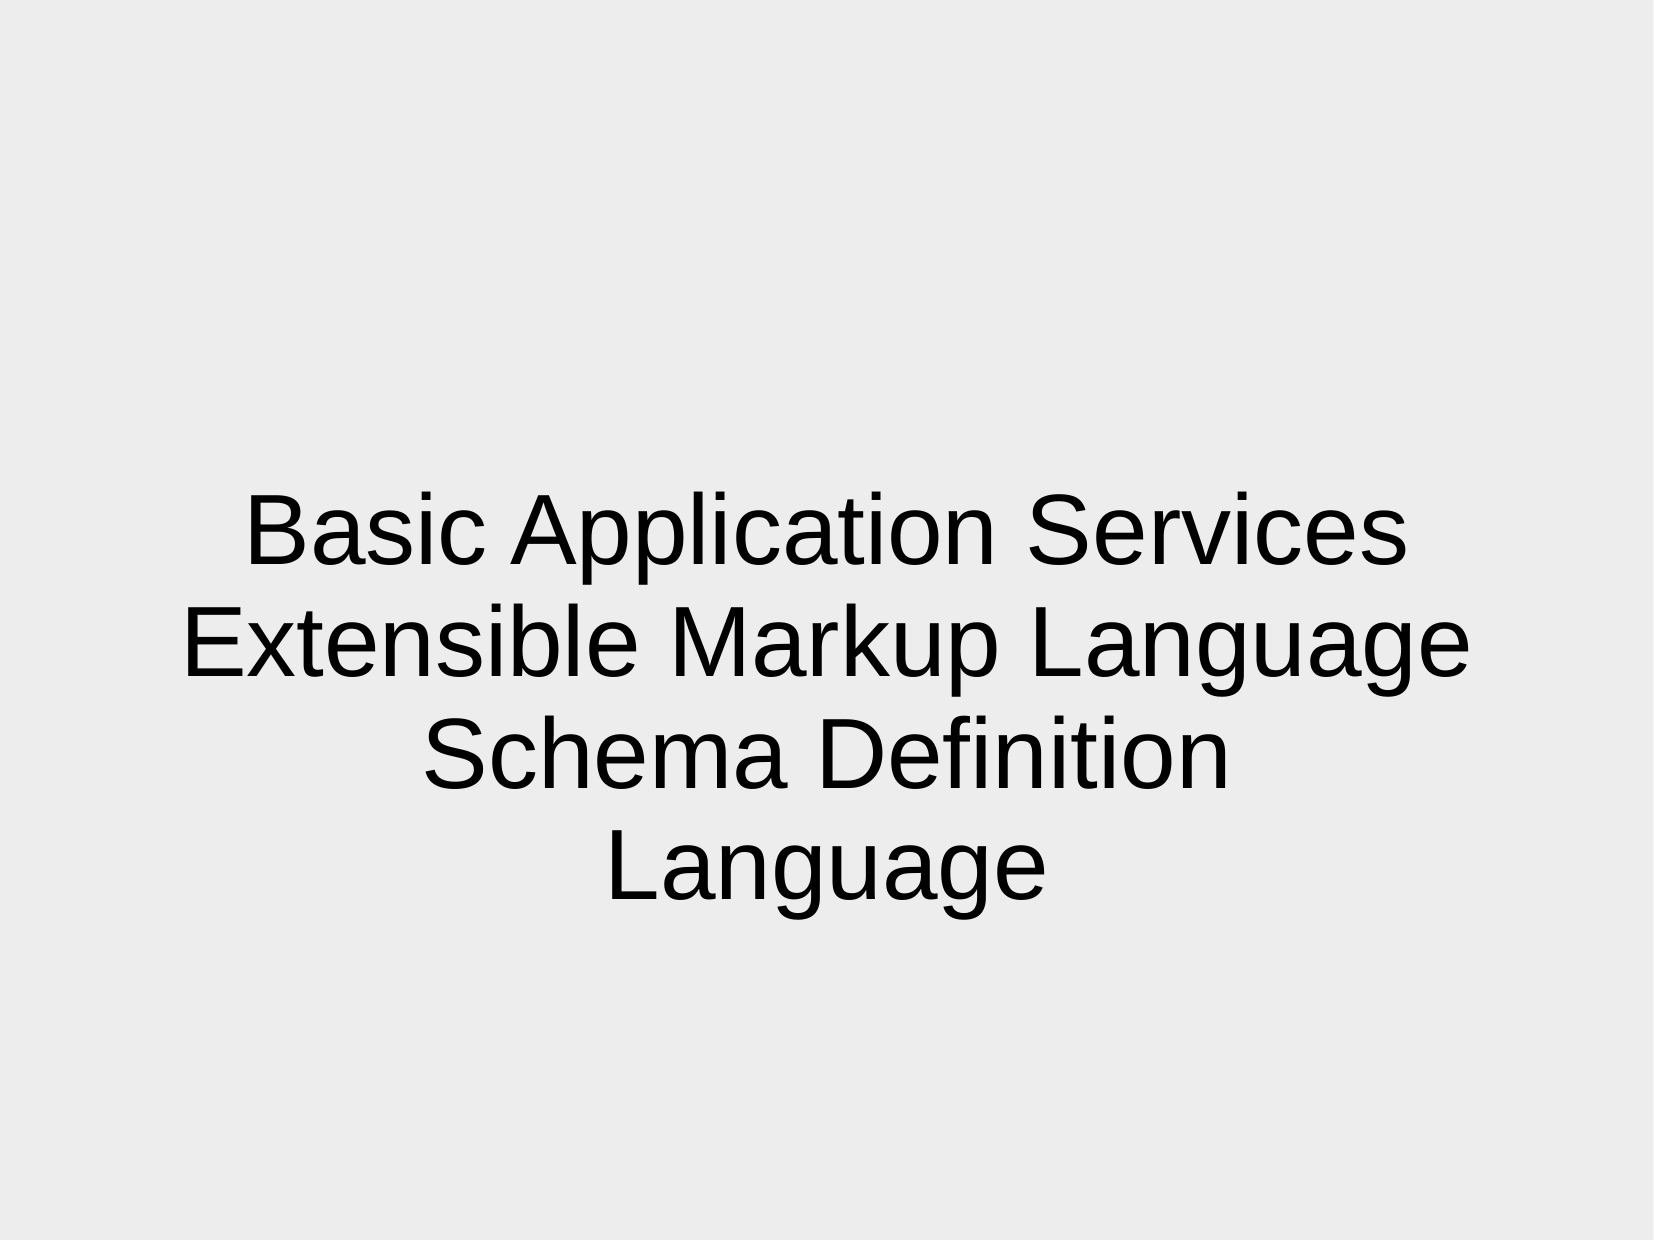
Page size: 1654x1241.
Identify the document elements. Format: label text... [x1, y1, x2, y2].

text_box Basic Application Services Extensible Markup Language Schema Definition Language [0, 466, 1654, 928]
